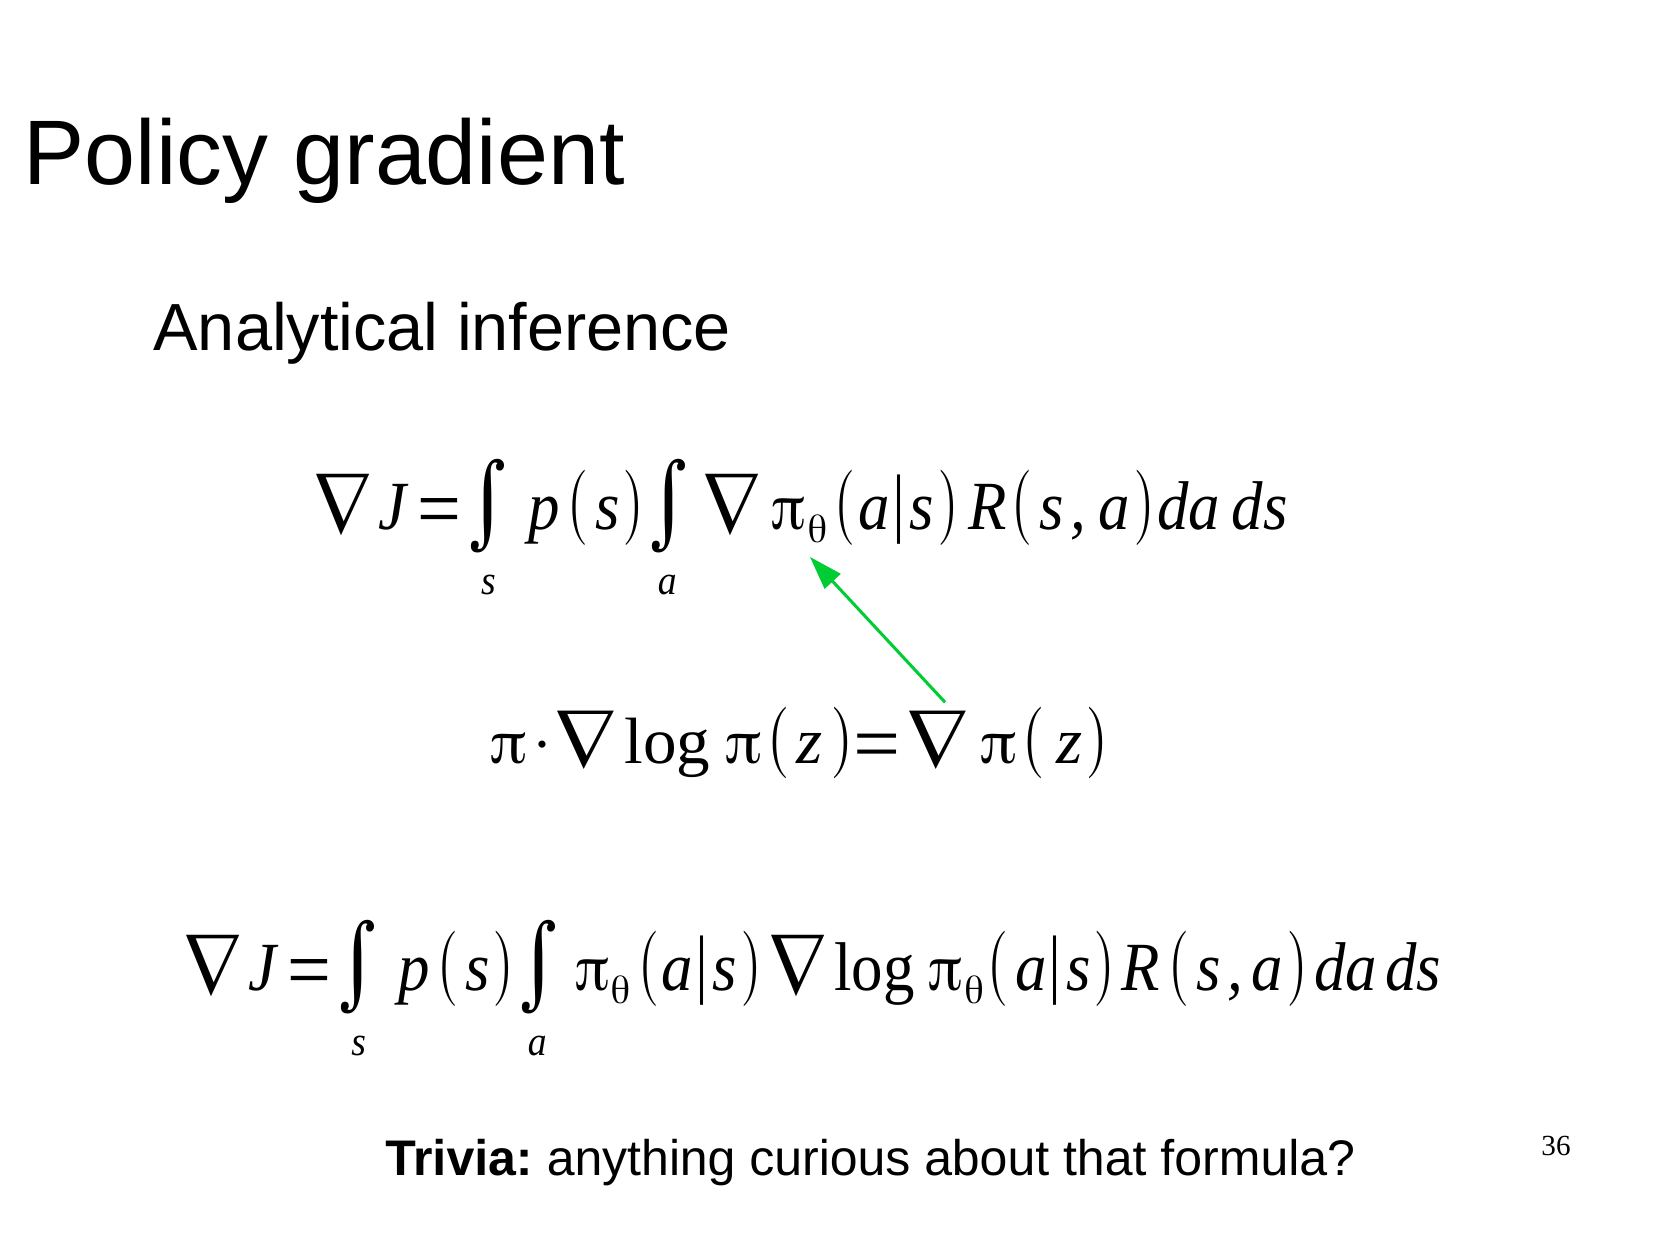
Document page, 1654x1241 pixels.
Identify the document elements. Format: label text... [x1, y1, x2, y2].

title Policy gradient [23, 49, 1512, 257]
chart [296, 452, 1303, 604]
chart [166, 912, 1459, 1064]
list Analytical inference [82, 290, 1571, 1010]
text_box Trivia: anything curious about that formula? [370, 1123, 1371, 1195]
chart [473, 702, 1126, 782]
